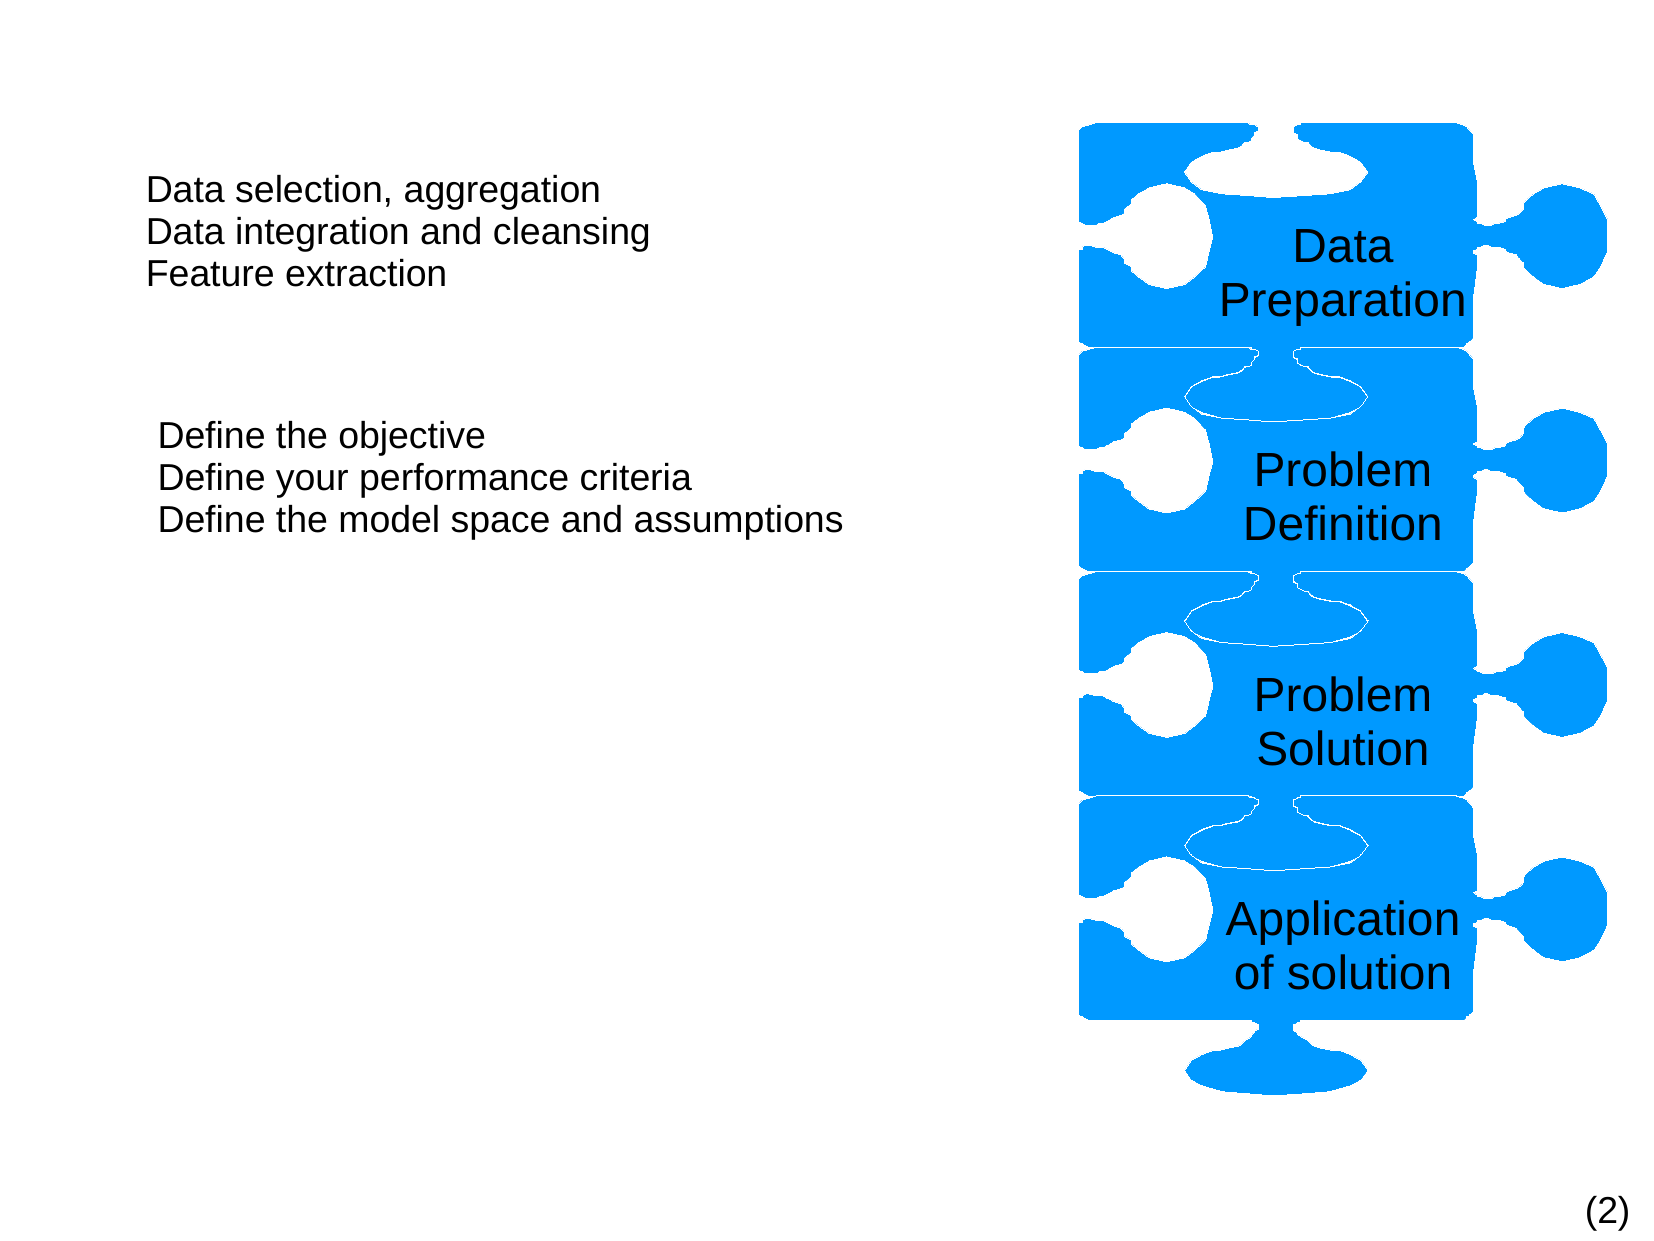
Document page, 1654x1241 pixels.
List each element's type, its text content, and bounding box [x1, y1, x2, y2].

text_box Data Preparation [1078, 122, 1608, 421]
text_box Data selection, aggregation Data integration and cleansing Feature extraction [131, 161, 666, 303]
text_box Problem Definition [1078, 347, 1608, 646]
text_box Problem Solution [1078, 571, 1608, 870]
text_box (2) [1570, 1181, 1646, 1239]
text_box Application of solution [1078, 795, 1608, 1096]
text_box Define the objective Define your performance criteria Define the model space and assumptions [142, 407, 859, 549]
